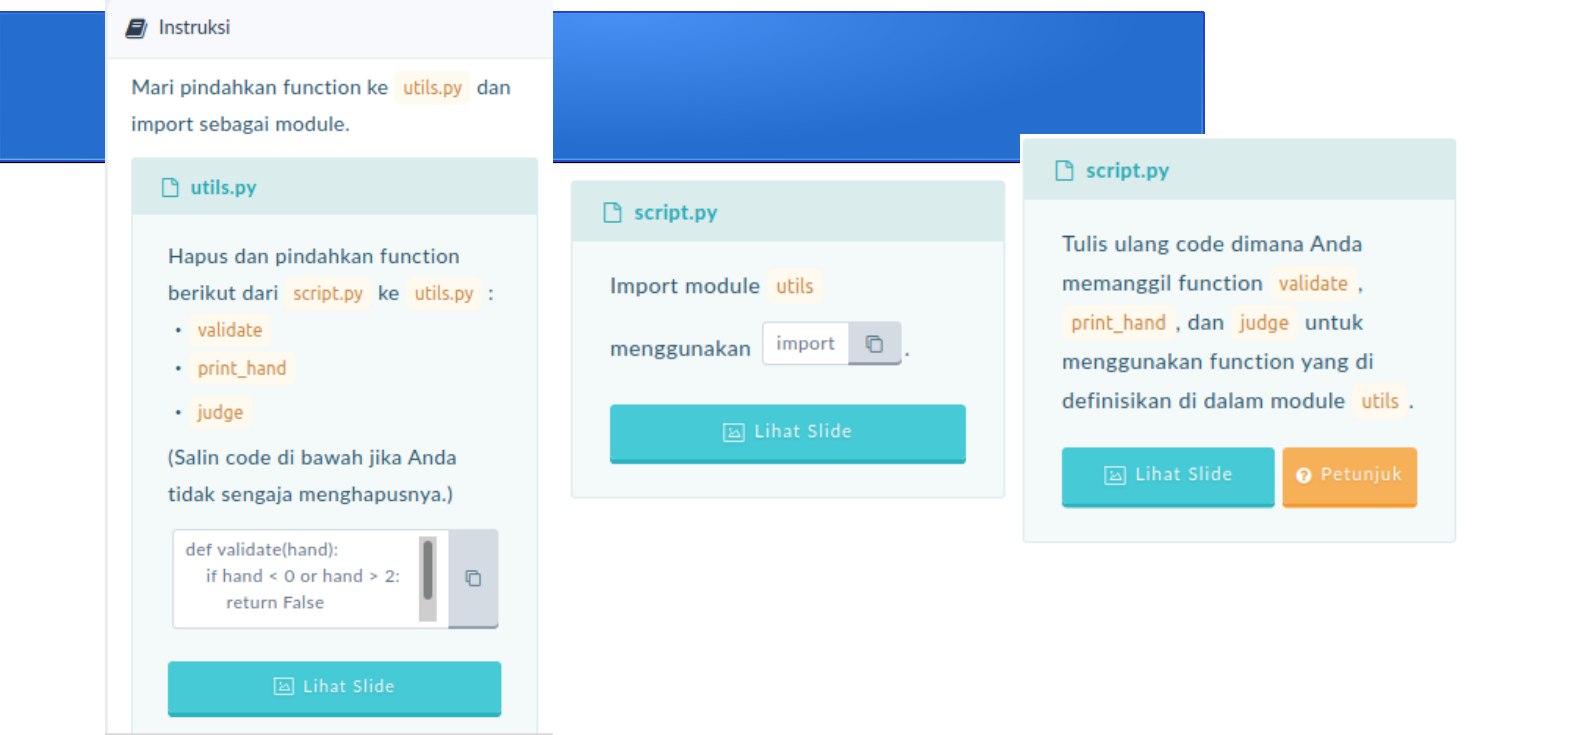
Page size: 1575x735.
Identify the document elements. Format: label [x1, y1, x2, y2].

picture [105, 0, 553, 735]
picture [568, 176, 1007, 505]
picture [1020, 134, 1466, 548]
